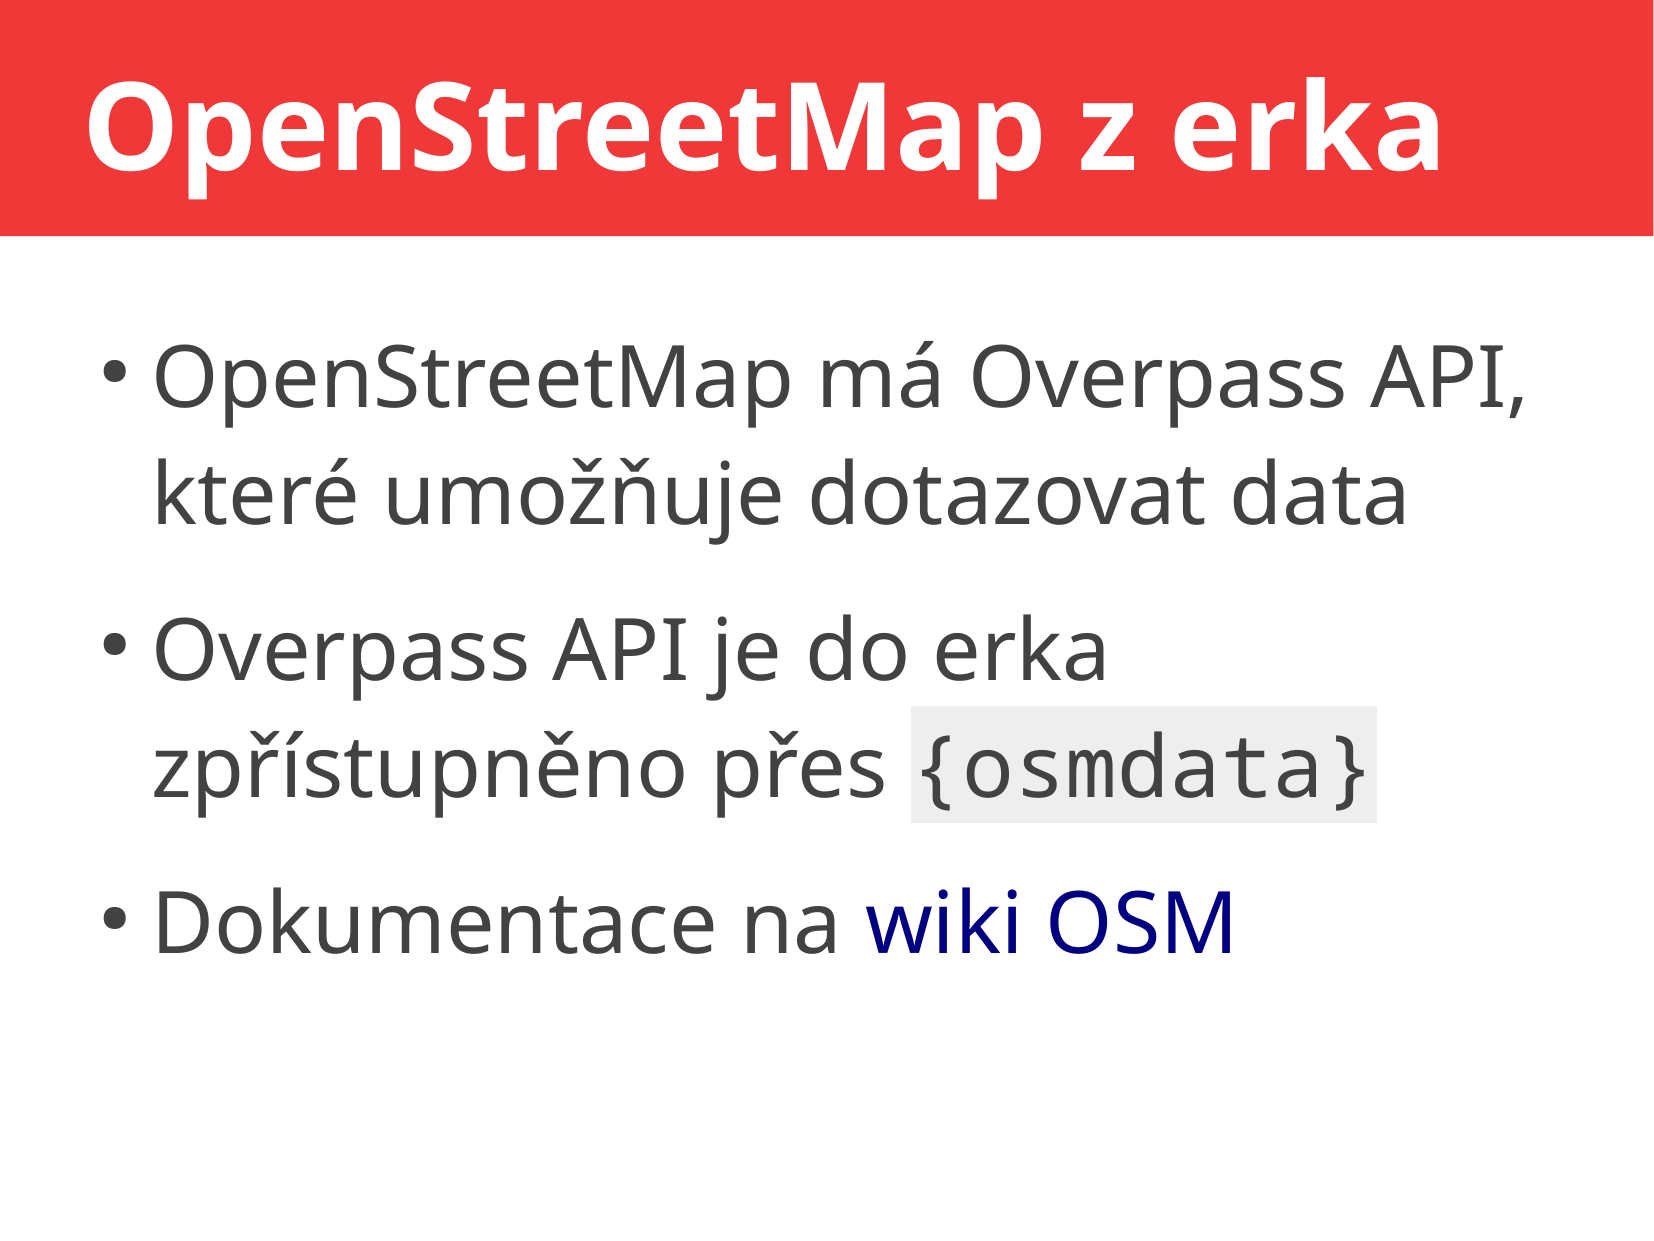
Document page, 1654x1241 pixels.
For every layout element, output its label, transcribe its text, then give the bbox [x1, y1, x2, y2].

title OpenStreetMap z erka [82, 19, 1571, 227]
list OpenStreetMap má Overpass API, které umožňuje dotazovat data Overpass API je do erka zpřístupněno přes {osmdata} Dokumentace na wiki OSM [82, 314, 1563, 1080]
